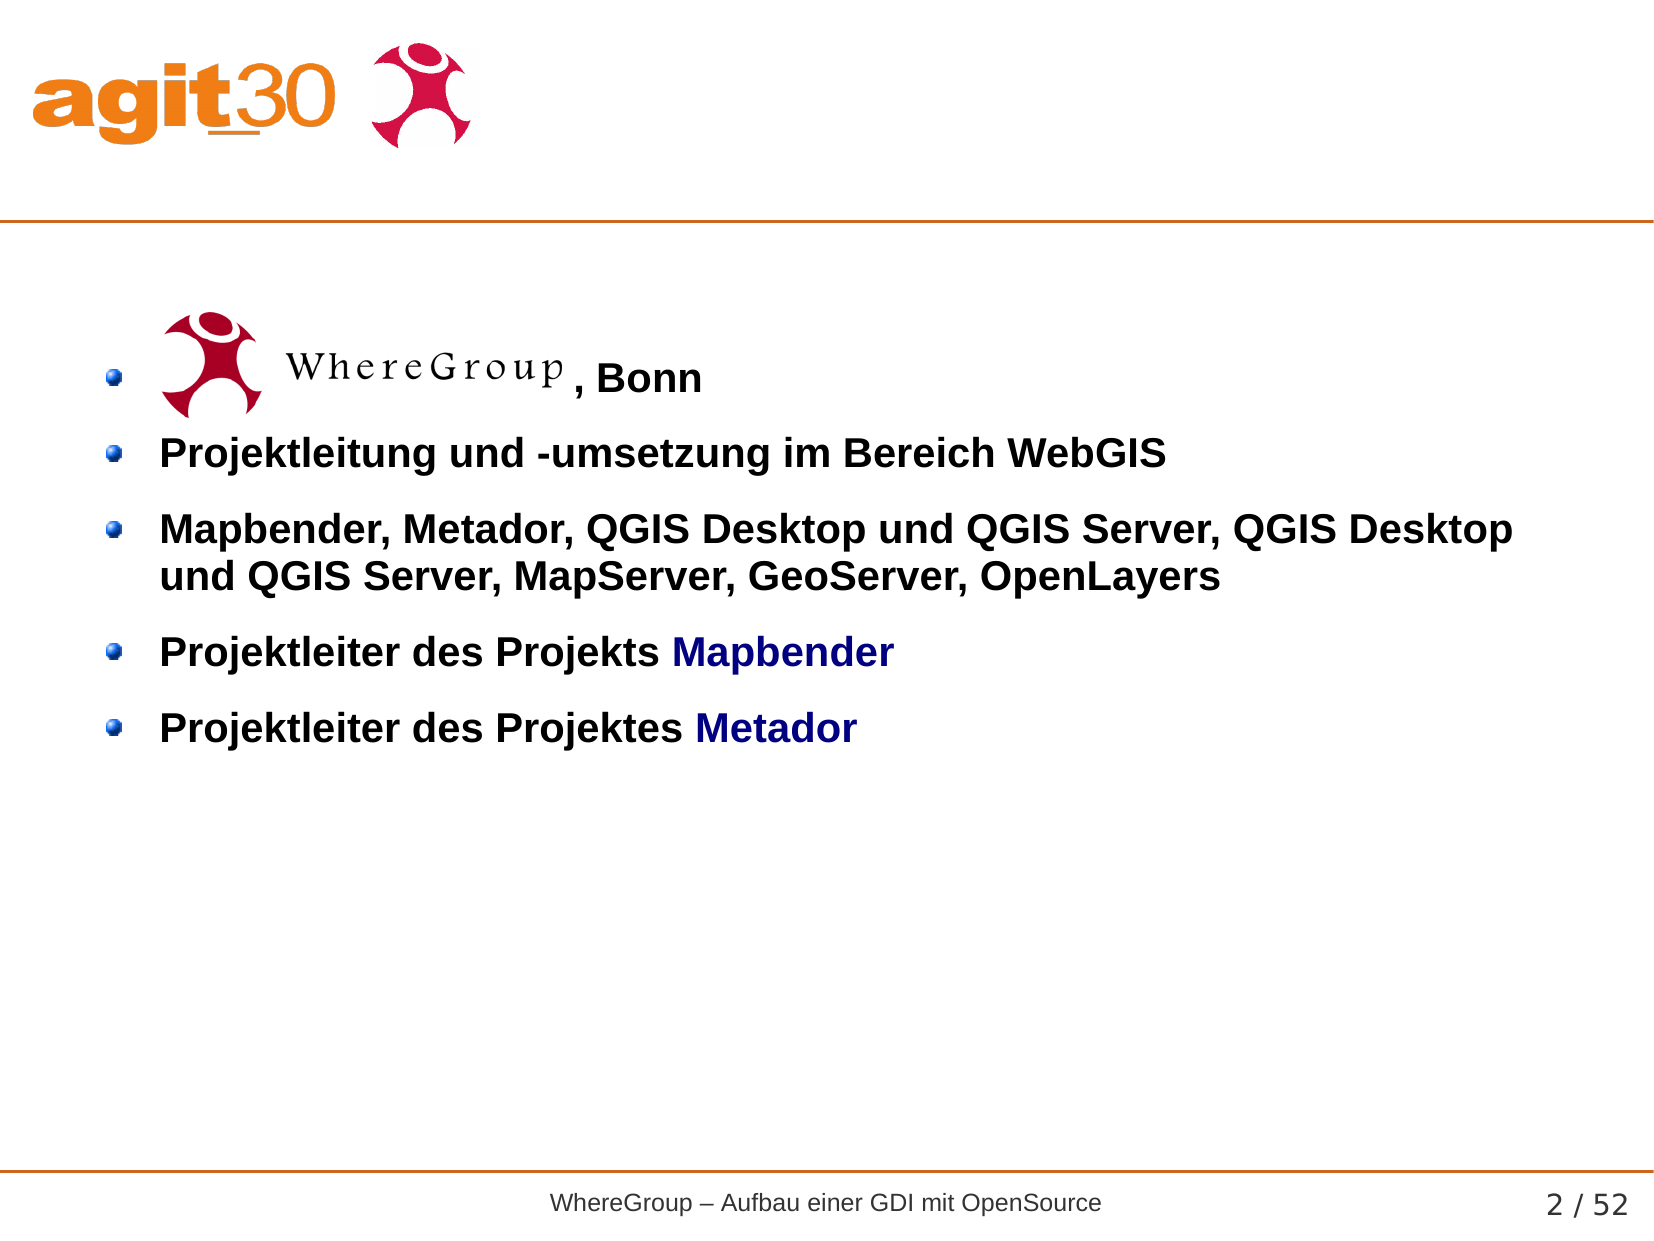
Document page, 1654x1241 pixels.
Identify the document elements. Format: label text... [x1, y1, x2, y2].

list , Bonn Projektleitung und -umsetzung im Bereich WebGIS Mapbender, Metador, QGIS Desktop und QGIS Server, QGIS Desktop und QGIS Server, MapServer, GeoServer, OpenLayers Projektleiter des Projekts Mapbender Projektleiter des Projektes Metador [88, 354, 1577, 1173]
picture [29, 58, 340, 148]
picture [161, 312, 562, 418]
